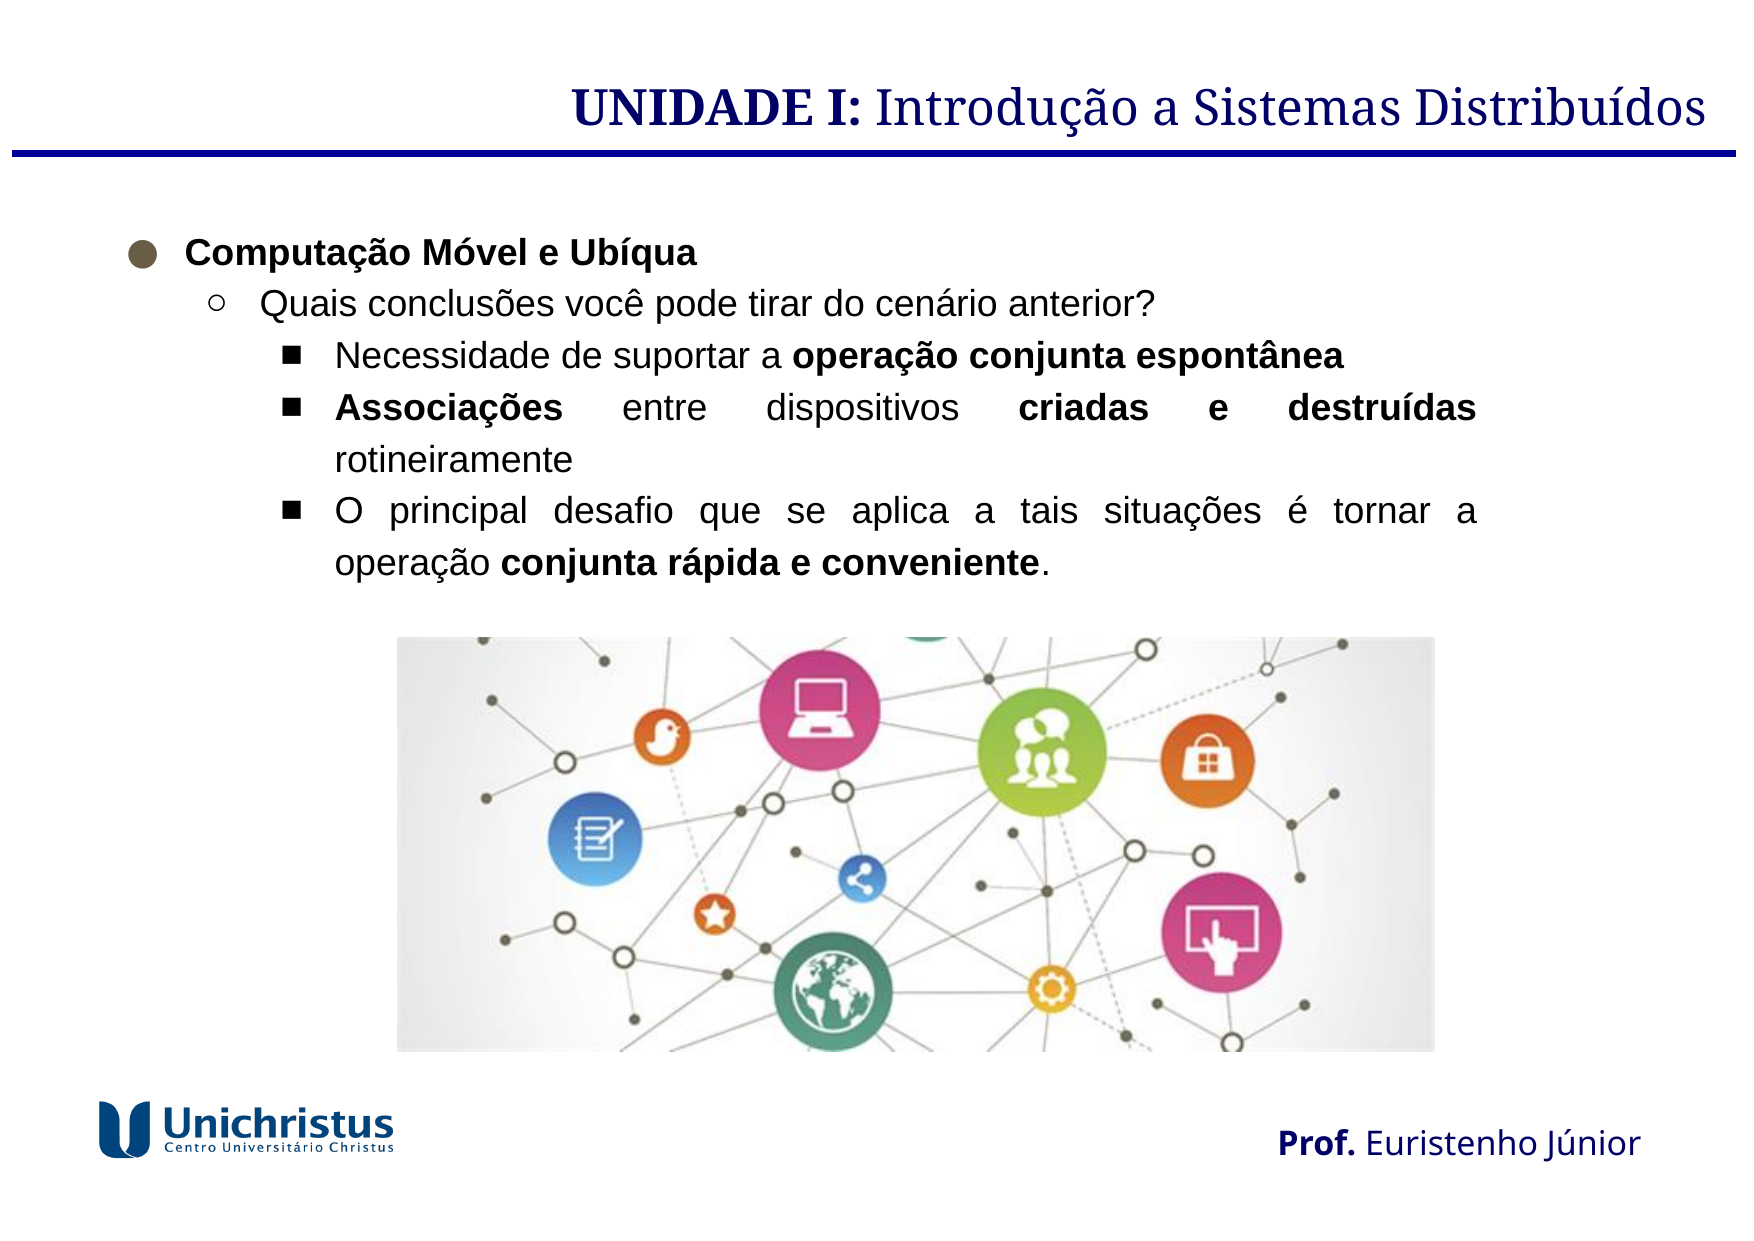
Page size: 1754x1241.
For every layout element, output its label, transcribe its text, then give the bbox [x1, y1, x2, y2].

text_box Prof. Euristenho Júnior [1262, 1111, 1695, 1167]
picture [94, 1098, 398, 1160]
text_box UNIDADE I: Introdução a Sistemas Distribuídos [556, 157, 1708, 161]
text_box UNIDADE I: Introdução a Sistemas Distribuídos [556, 64, 1708, 150]
text_box Computação Móvel e Ubíqua Quais conclusões você pode tirar do cenário anterior? Necessidade de suportar a operação conjunta espontânea Associações entre dispositivos criadas e destruídas rotineiramente O principal desafio que se aplica a tais situações é tornar a operação conjunta rápida e conveniente. [94, 205, 1493, 804]
picture [397, 637, 1435, 1052]
